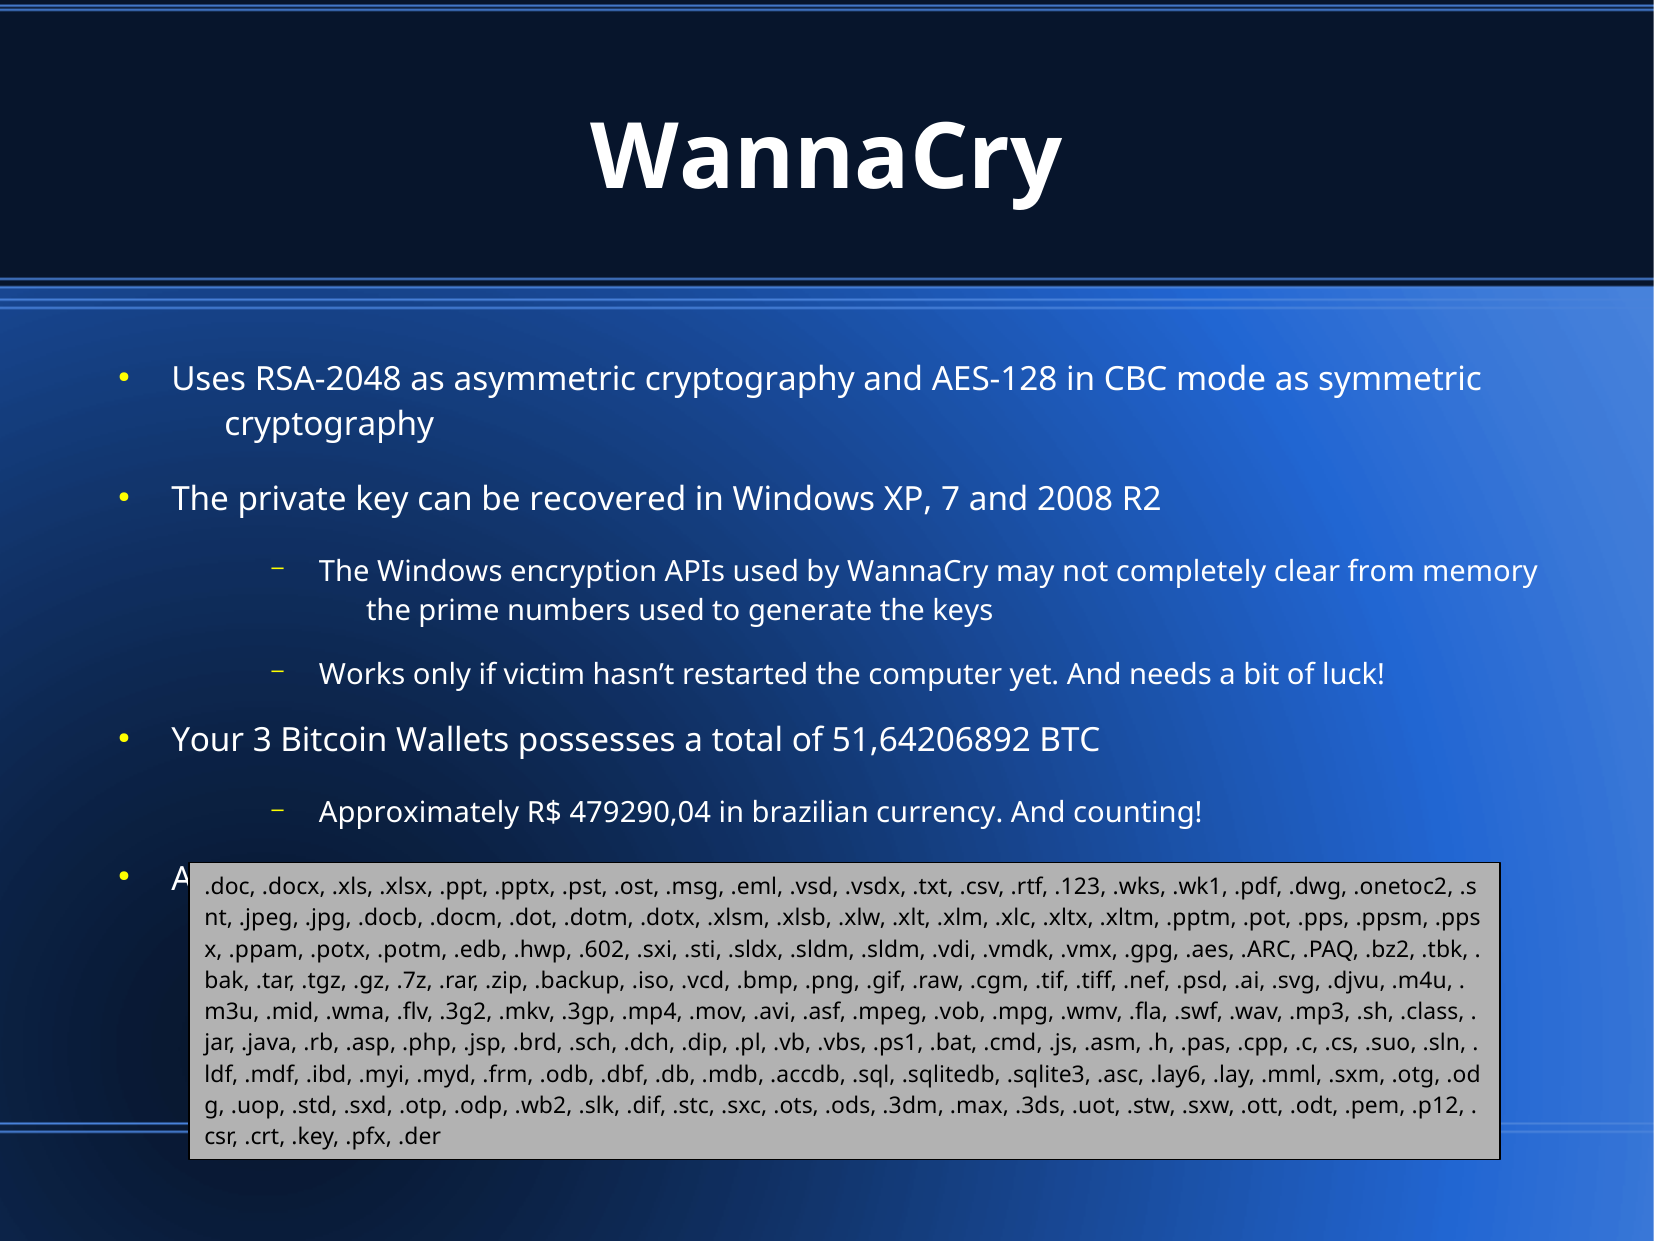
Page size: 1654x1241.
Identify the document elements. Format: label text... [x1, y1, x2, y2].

title WannaCry [82, 49, 1571, 257]
text_box .doc, .docx, .xls, .xlsx, .ppt, .pptx, .pst, .ost, .msg, .eml, .vsd, .vsdx, .txt, .csv, .rtf, .123, .wks, .wk1, .pdf, .dwg, .onetoc2, .snt, .jpeg, .jpg, .docb, .docm, .dot, .dotm, .dotx, .xlsm, .xlsb, .xlw, .xlt, .xlm, .xlc, .xltx, .xltm, .pptm, .pot, .pps, .ppsm, .ppsx, .ppam, .potx, .potm, .edb, .hwp, .602, .sxi, .sti, .sldx, .sldm, .sldm, .vdi, .vmdk, .vmx, .gpg, .aes, .ARC, .PAQ, .bz2, .tbk, .bak, .tar, .tgz, .gz, .7z, .rar, .zip, .backup, .iso, .vcd, .bmp, .png, .gif, .raw, .cgm, .tif, .tiff, .nef, .psd, .ai, .svg, .djvu, .m4u, .m3u, .mid, .wma, .flv, .3g2, .mkv, .3gp, .mp4, .mov, .avi, .asf, .mpeg, .vob, .mpg, .wmv, .fla, .swf, .wav, .mp3, .sh, .class, .jar, .java, .rb, .asp, .php, .jsp, .brd, .sch, .dch, .dip, .pl, .vb, .vbs, .ps1, .bat, .cmd, .js, .asm, .h, .pas, .cpp, .c, .cs, .suo, .sln, .ldf, .mdf, .ibd, .myi, .myd, .frm, .odb, .dbf, .db, .mdb, .accdb, .sql, .sqlitedb, .sqlite3, .asc, .lay6, .lay, .mml, .sxm, .otg, .odg, .uop, .std, .sxd, .otp, .odp, .wb2, .slk, .dif, .stc, .sxc, .ots, .ods, .3dm, .max, .3ds, .uot, .stw, .sxw, .ott, .odt, .pem, .p12, .csr, .crt, .key, .pfx, .der [188, 862, 1501, 1112]
list Uses RSA-2048 as asymmetric cryptography and AES-128 in CBC mode as symmetric cryptography The private key can be recovered in Windows XP, 7 and 2008 R2 The Windows encryption APIs used by WannaCry may not completely clear from memory the prime numbers used to generate the keys Works only if victim hasn’t restarted the computer yet. And needs a bit of luck! Your 3 Bitcoin Wallets possesses a total of 51,64206892 BTC Approximately R$ 479290,04 in brazilian currency. And counting! AES encryption affects these extensions: [82, 355, 1571, 1091]
picture [0, 0, 1654, 1241]
